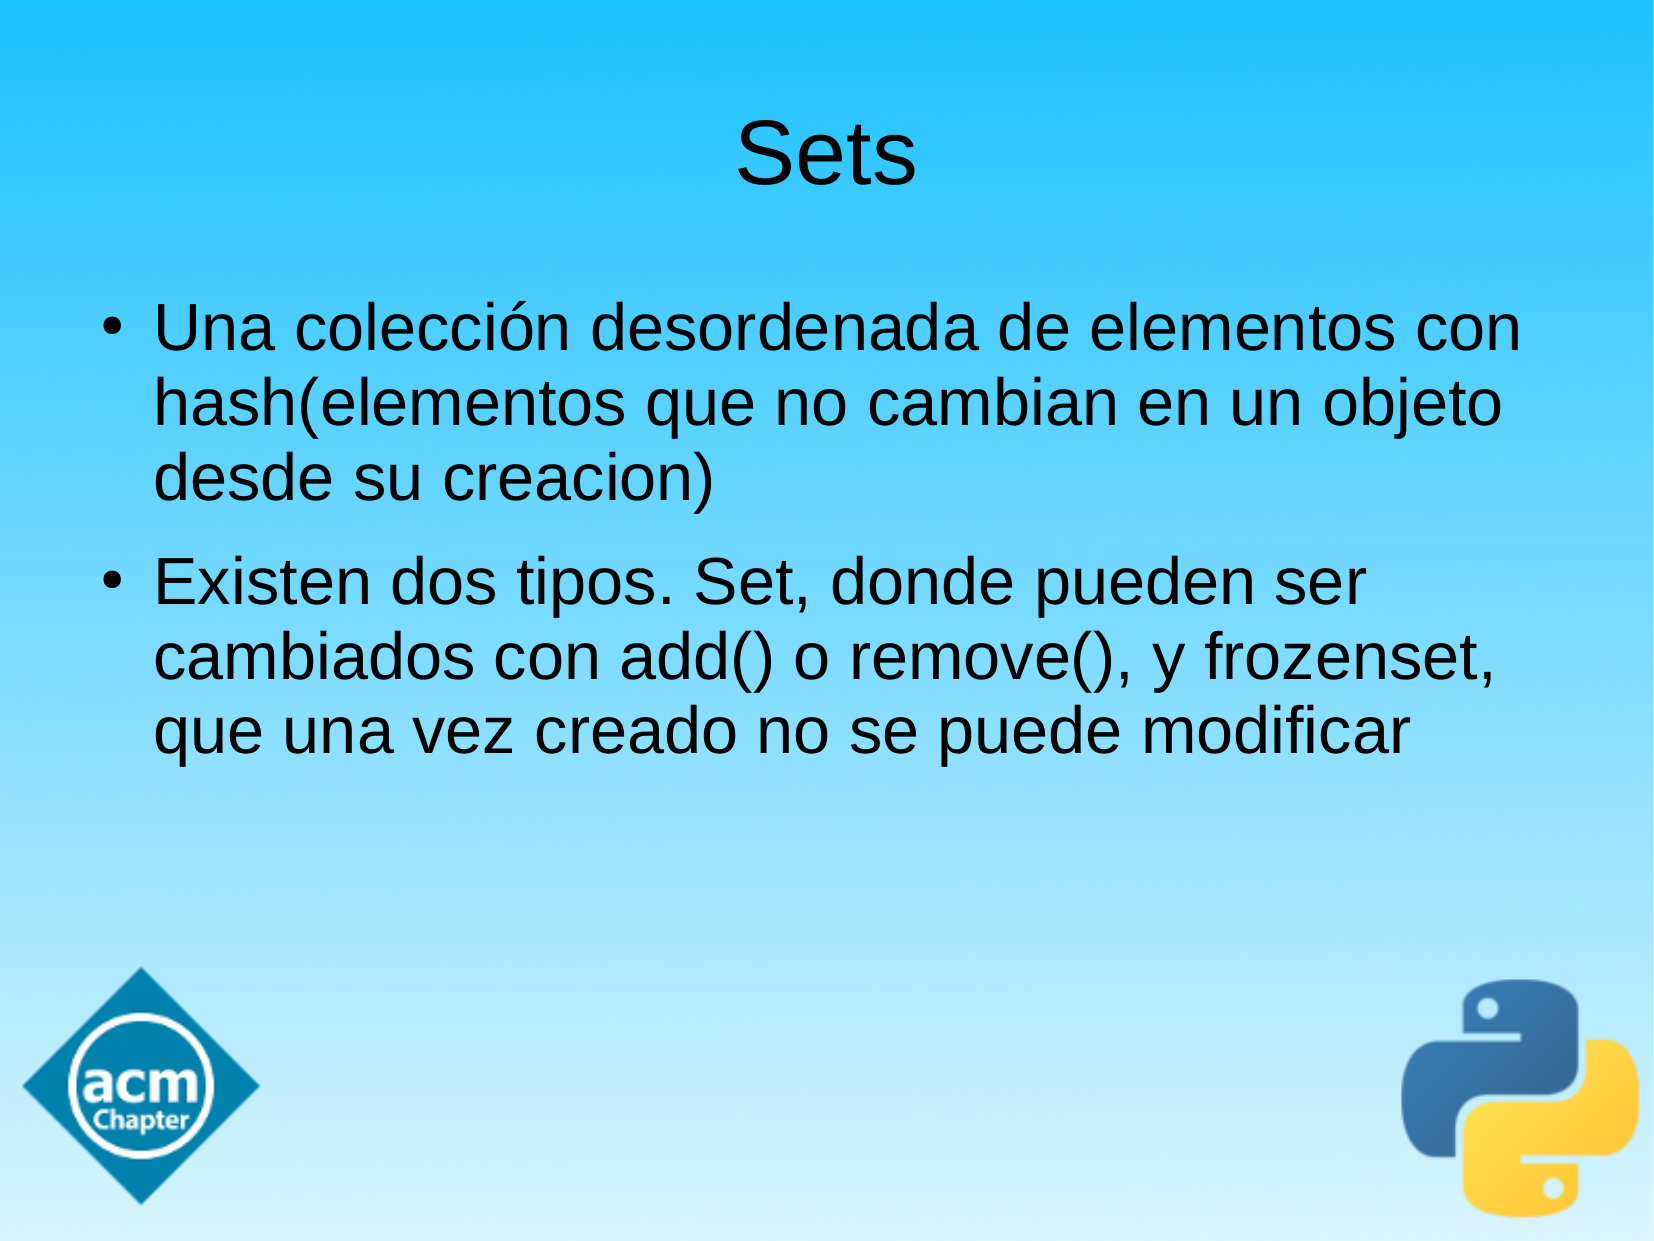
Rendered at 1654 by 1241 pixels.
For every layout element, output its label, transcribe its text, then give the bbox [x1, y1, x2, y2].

list Una colección desordenada de elementos con hash(elementos que no cambian en un objeto desde su creacion) Existen dos tipos. Set, donde pueden ser cambiados con add() o remove(), y frozenset, que una vez creado no se puede modificar [82, 290, 1571, 1010]
title Sets [82, 49, 1571, 257]
picture [0, 0, 1654, 1241]
